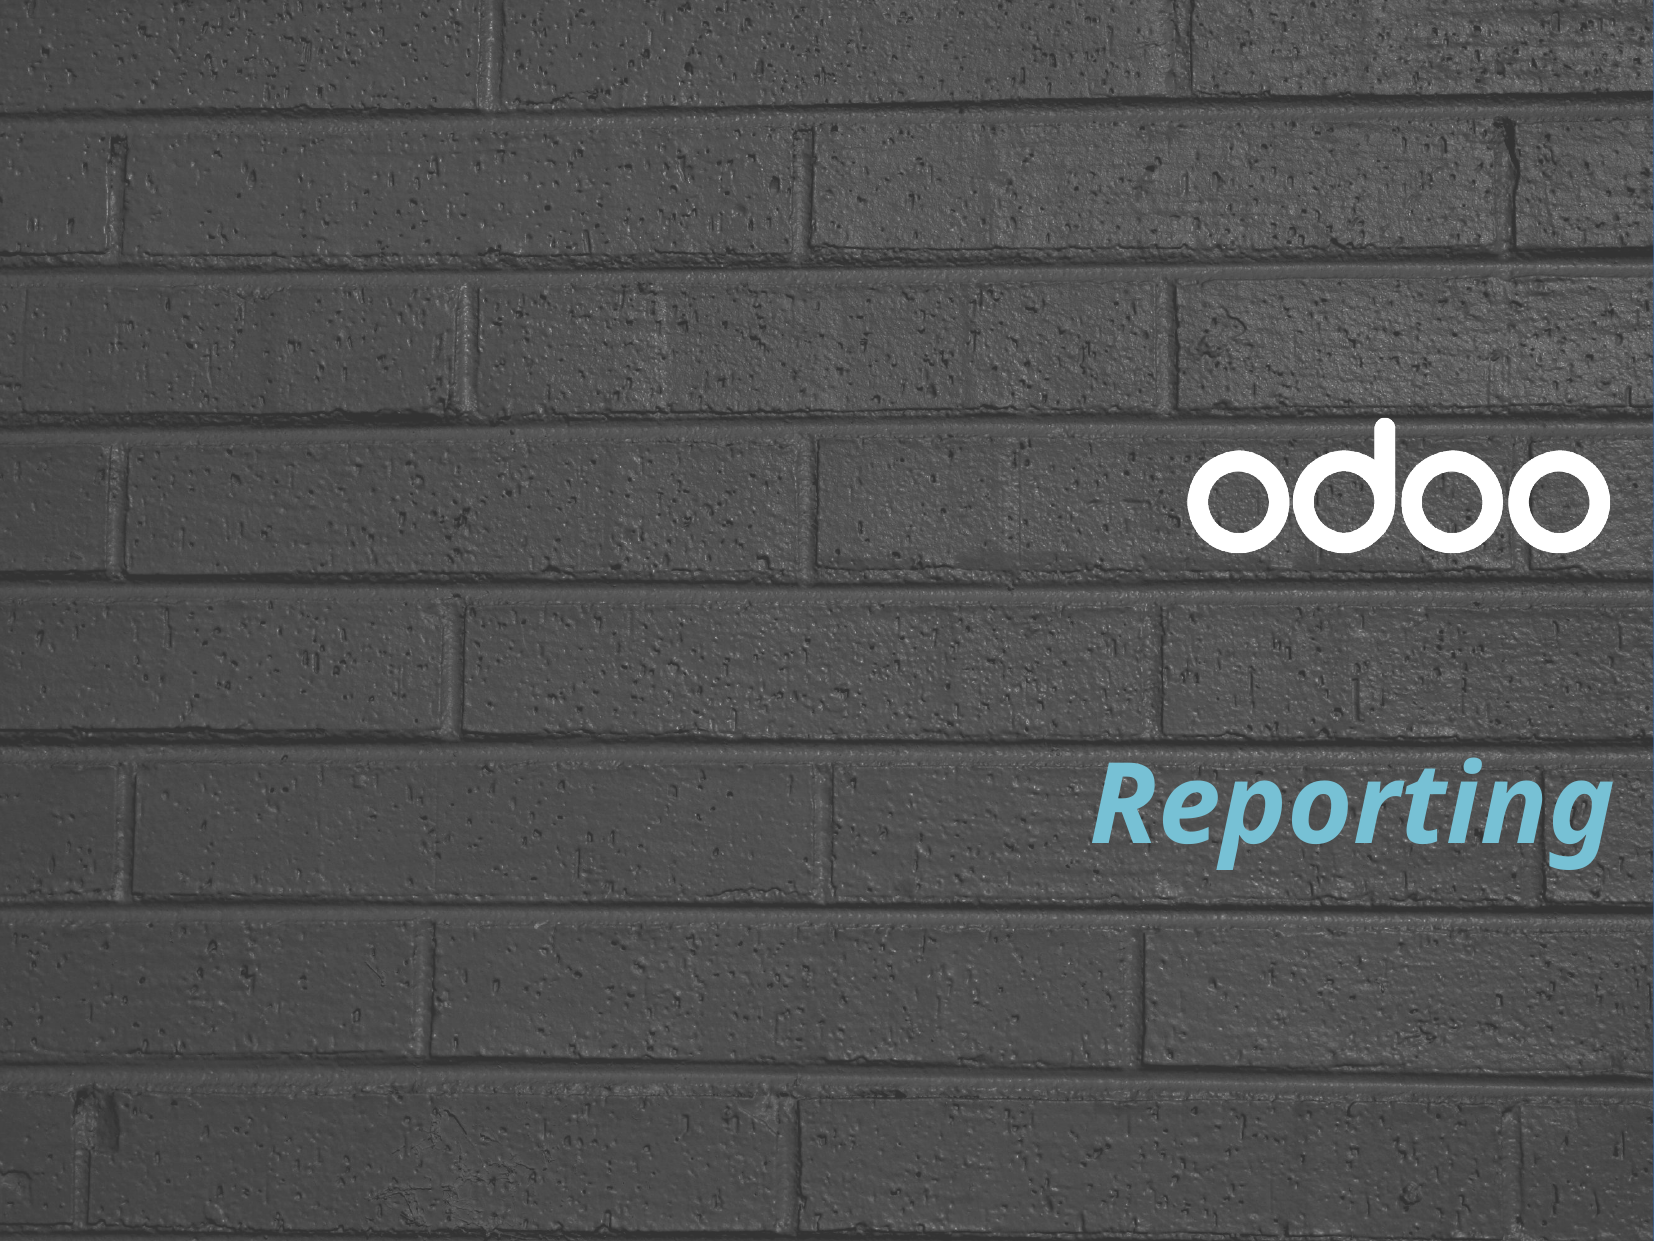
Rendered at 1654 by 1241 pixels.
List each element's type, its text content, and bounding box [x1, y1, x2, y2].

text_box Reporting [35, 562, 1630, 845]
picture [0, 0, 1654, 1241]
